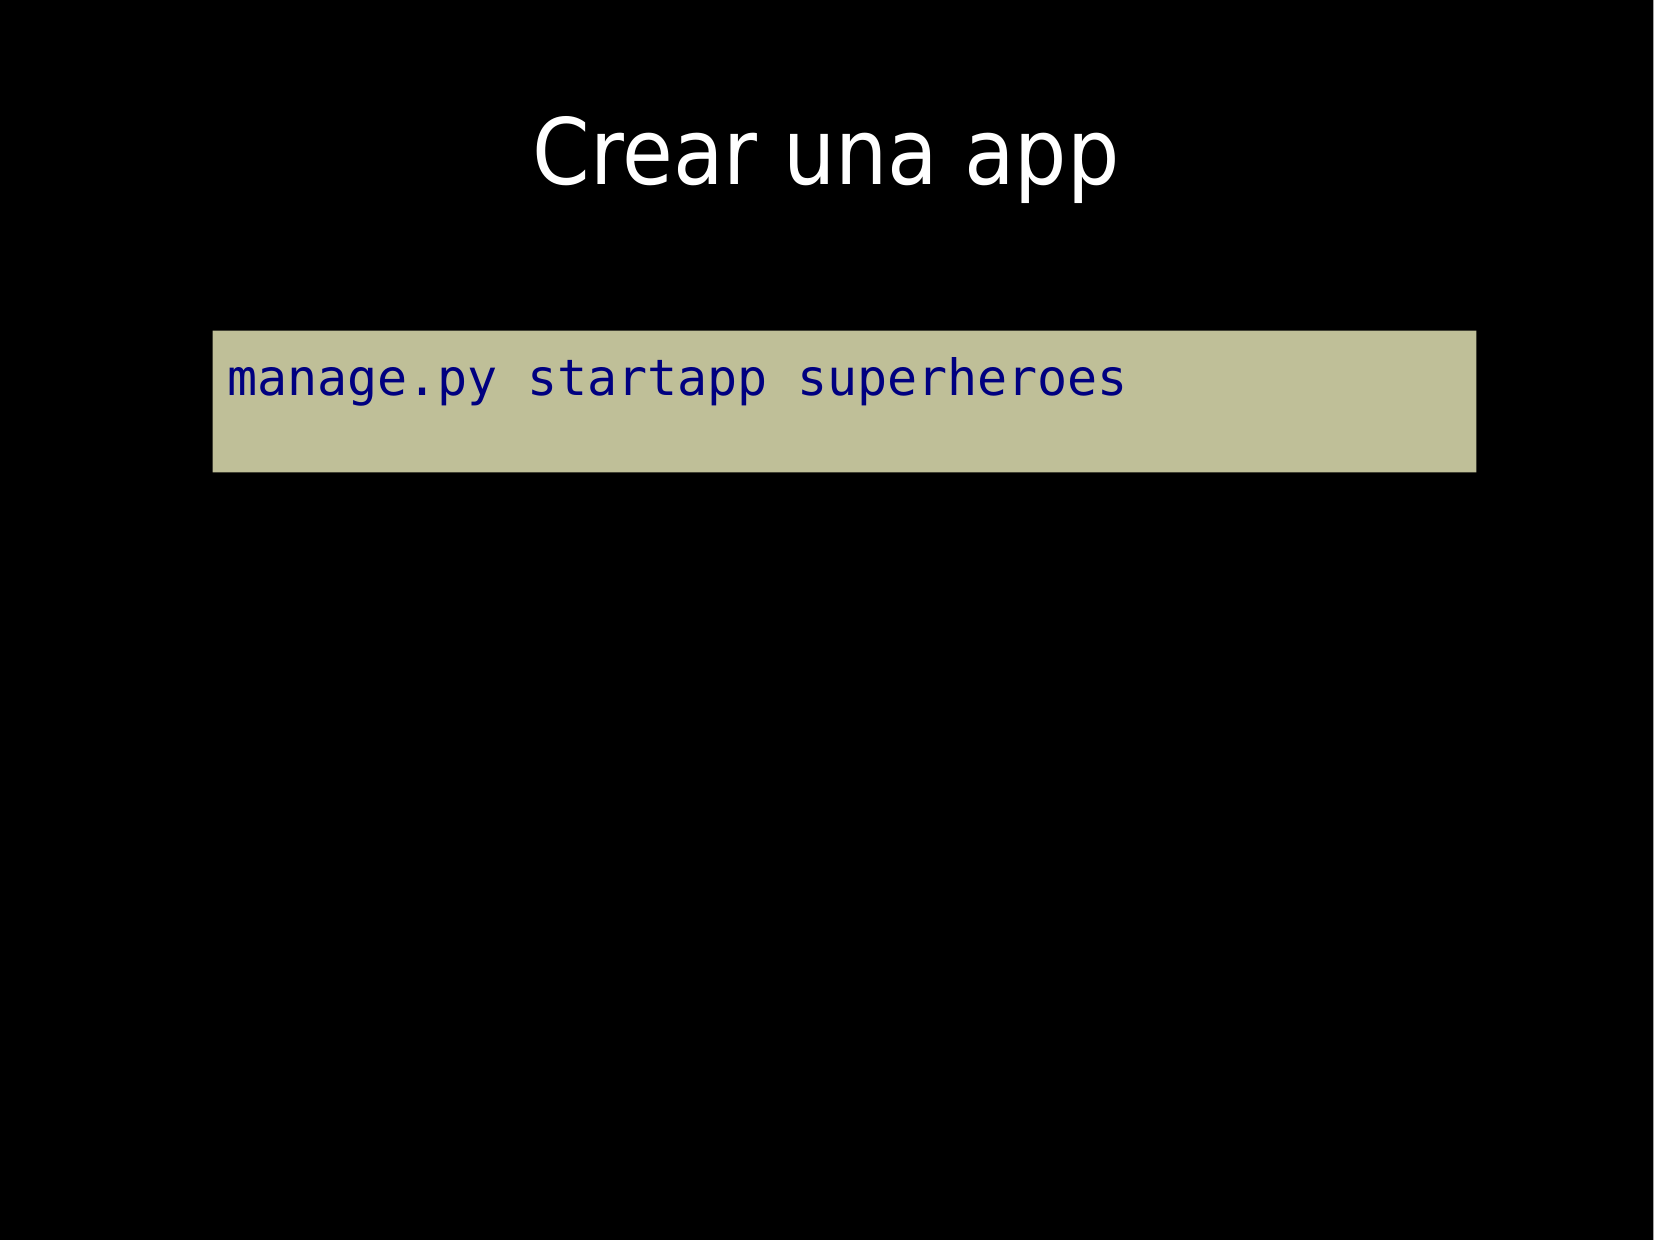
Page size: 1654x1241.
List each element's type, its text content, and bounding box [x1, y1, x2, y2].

title Crear una app [82, 49, 1571, 257]
text_box manage.py startapp superheroes [212, 330, 1477, 473]
